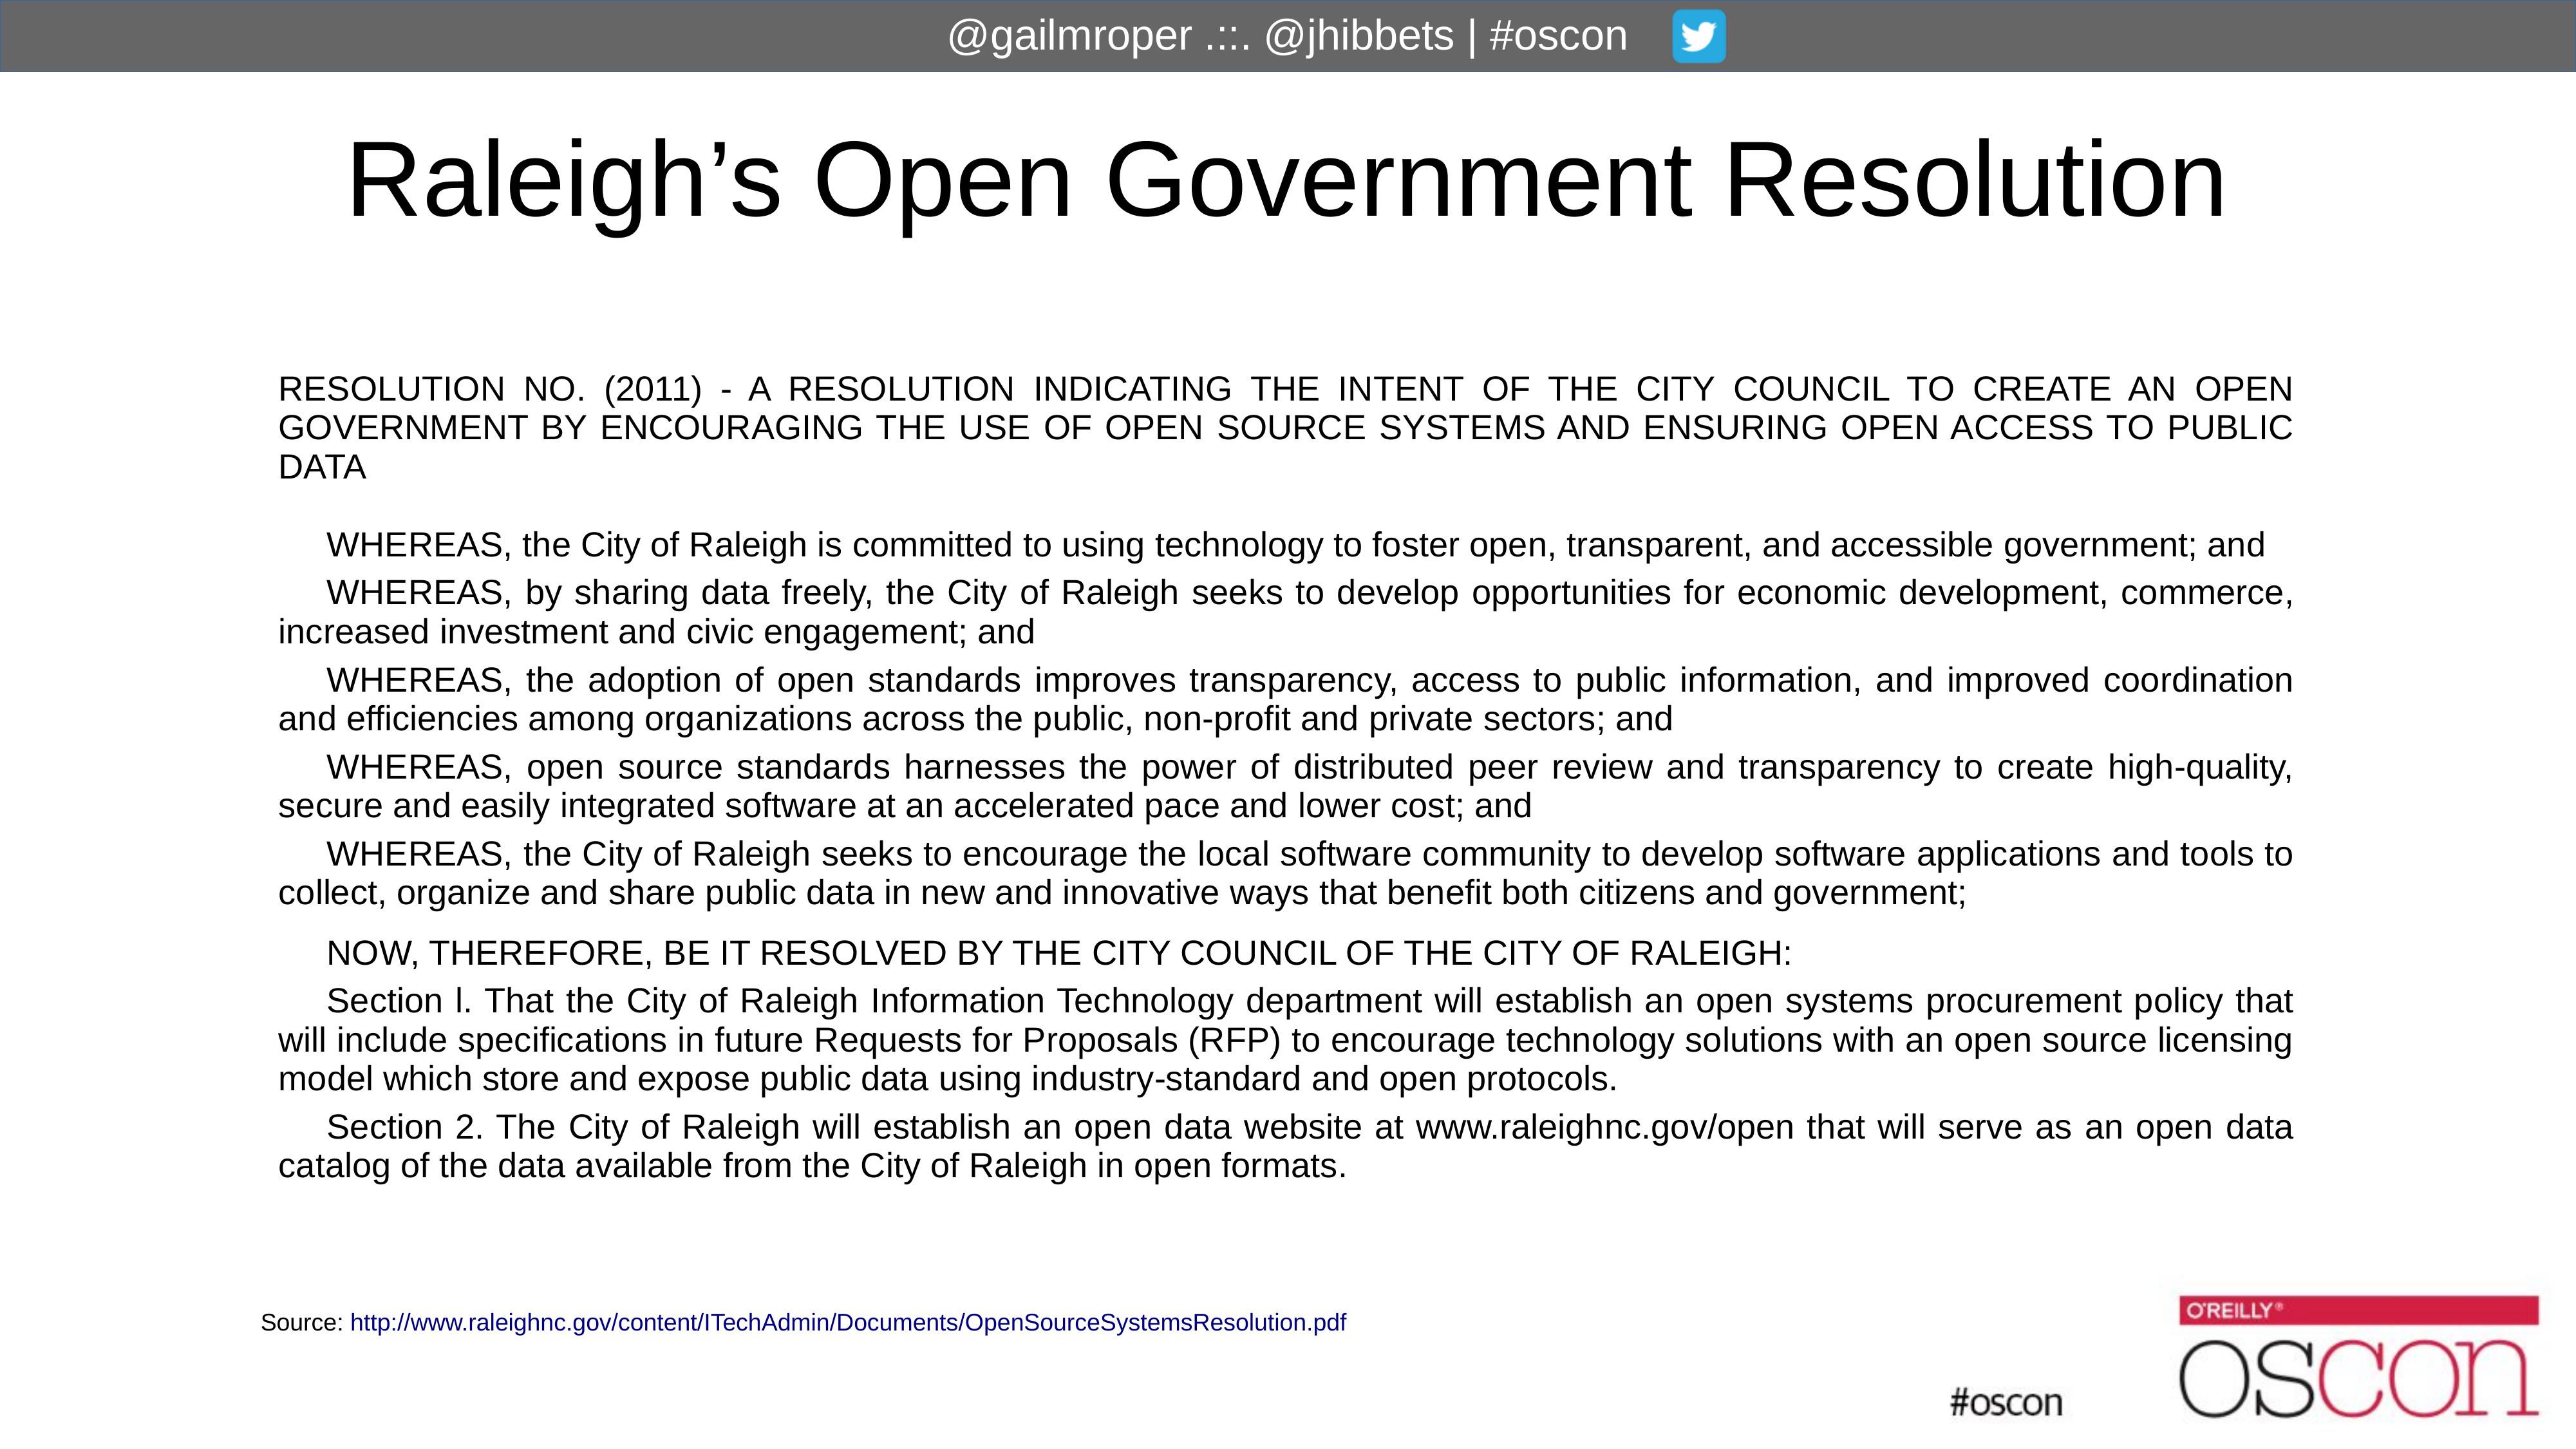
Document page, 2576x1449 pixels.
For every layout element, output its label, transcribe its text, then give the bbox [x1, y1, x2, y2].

title Raleigh’s Open Government Resolution [129, 57, 2447, 300]
text_box Source: http://www.raleighnc.gov/content/ITechAdmin/Documents/OpenSourceSystemsResolution.pdf [251, 1304, 1364, 1341]
picture [0, 72, 2576, 1449]
subtitle RESOLUTION NO. (2011) - A RESOLUTION INDICATING THE INTENT OF THE CITY COUNCIL TO CREATE AN OPEN GOVERNMENT BY ENCOURAGING THE USE OF OPEN SOURCE SYSTEMS AND ENSURING OPEN ACCESS TO PUBLIC DATA WHEREAS, the City of Raleigh is committed to using technology to foster open, transparent, and accessible government; and WHEREAS, by sharing data freely, the City of Raleigh seeks to develop opportunities for economic development, commerce, increased investment and civic engagement; and WHEREAS, the adoption of open standards improves transparency, access to public information, and improved coordination and efficiencies among organizations across the public, non-profit and private sectors; and WHEREAS, open source standards harnesses the power of distributed peer review and transparency to create high-quality, secure and easily integrated software at an accelerated pace and lower cost; and WHEREAS, the City of Raleigh seeks to encourage the local software community to develop software applications and tools to collect, organize and share public data in new and innovative ways that benefit both citizens and government; NOW, THEREFORE, BE IT RESOLVED BY THE CITY COUNCIL OF THE CITY OF RALEIGH: Section l. That the City of Raleigh Information Technology department will establish an open systems procurement policy that will include specifications in future Requests for Proposals (RFP) to encourage technology solutions with an open source licensing model which store and expose public data using industry-standard and open protocols. Section 2. The City of Raleigh will establish an open data website at www.raleighnc.gov/open that will serve as an open data catalog of the data available from the City of Raleigh in open formats. [278, 369, 2297, 1224]
picture [1137, 30, 1149, 47]
picture [996, 30, 1008, 47]
picture [1, 1, 2575, 71]
